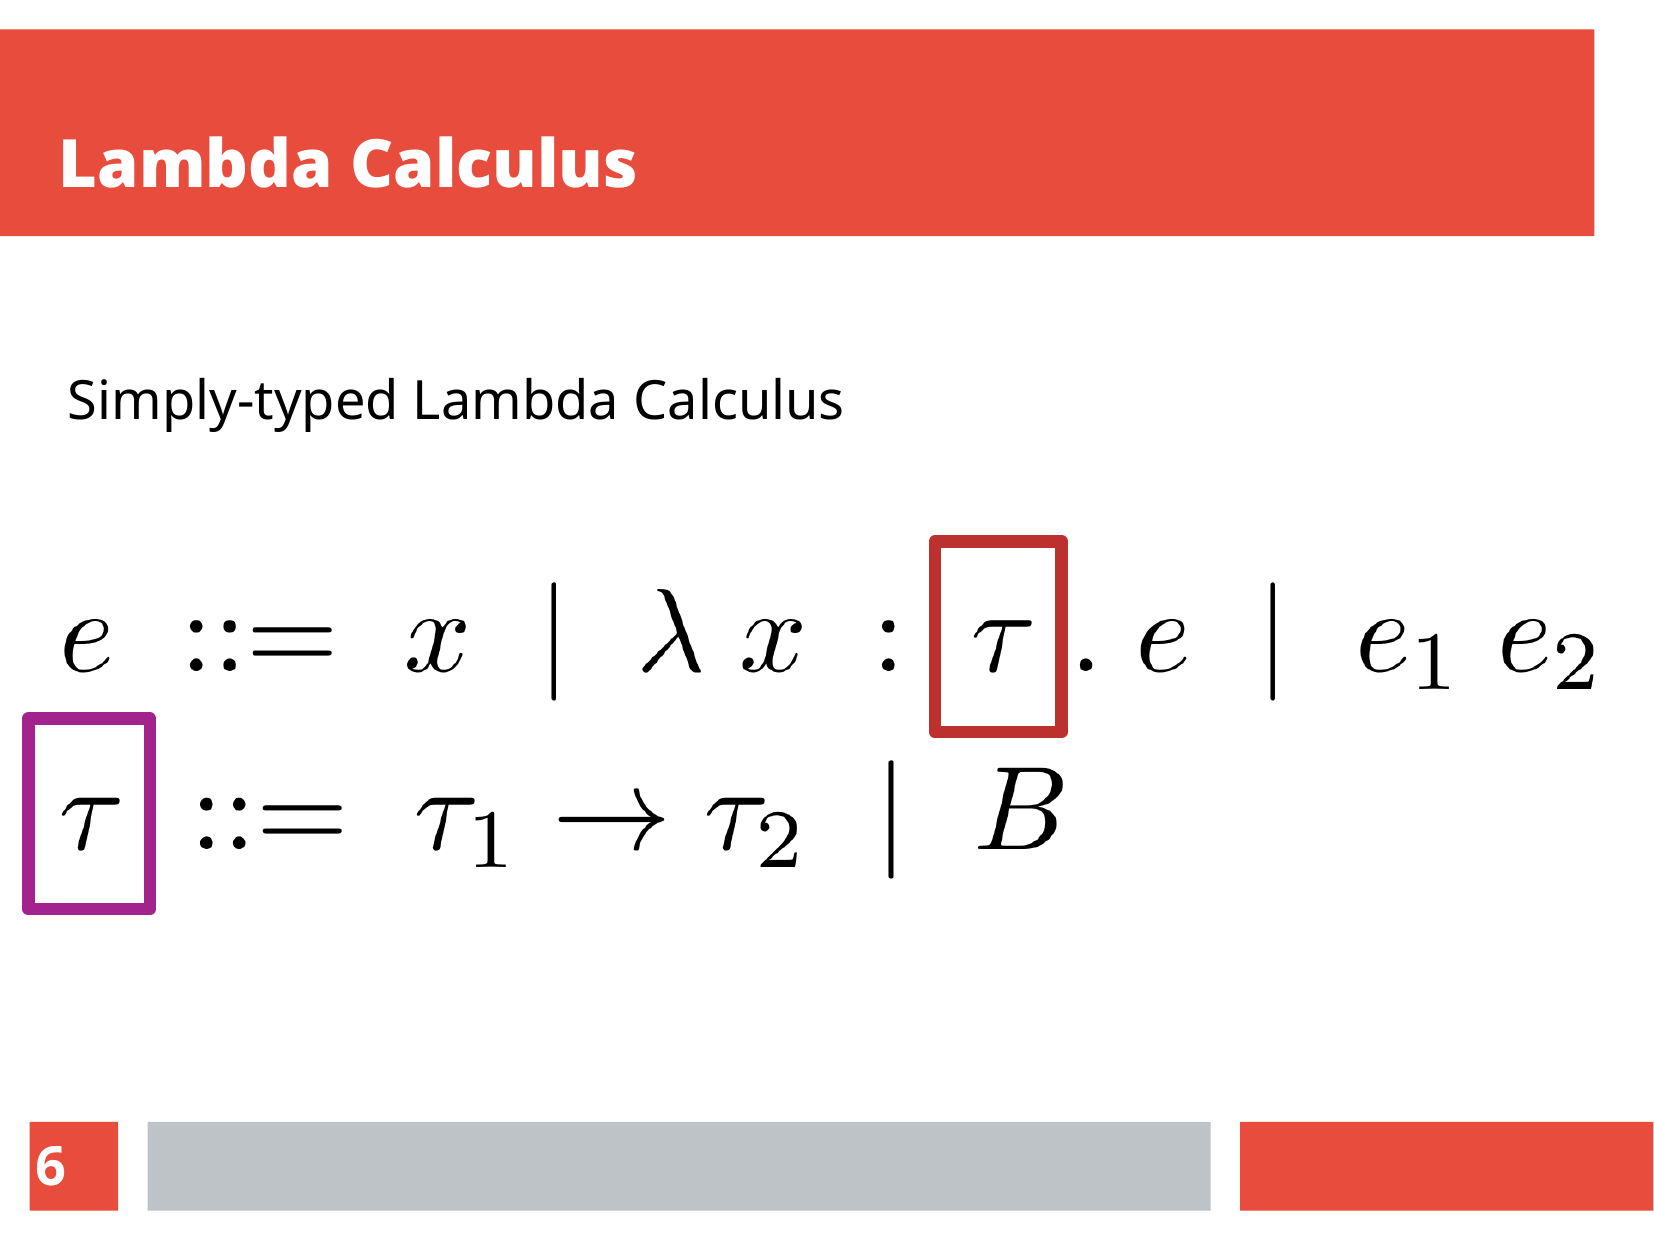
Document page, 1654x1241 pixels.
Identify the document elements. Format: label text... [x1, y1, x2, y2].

text_box Simply-typed Lambda Calculus [53, 354, 923, 433]
picture [0, 522, 1654, 939]
title Lambda Calculus [59, 58, 1595, 207]
text_box 6 [20, 1119, 254, 1210]
